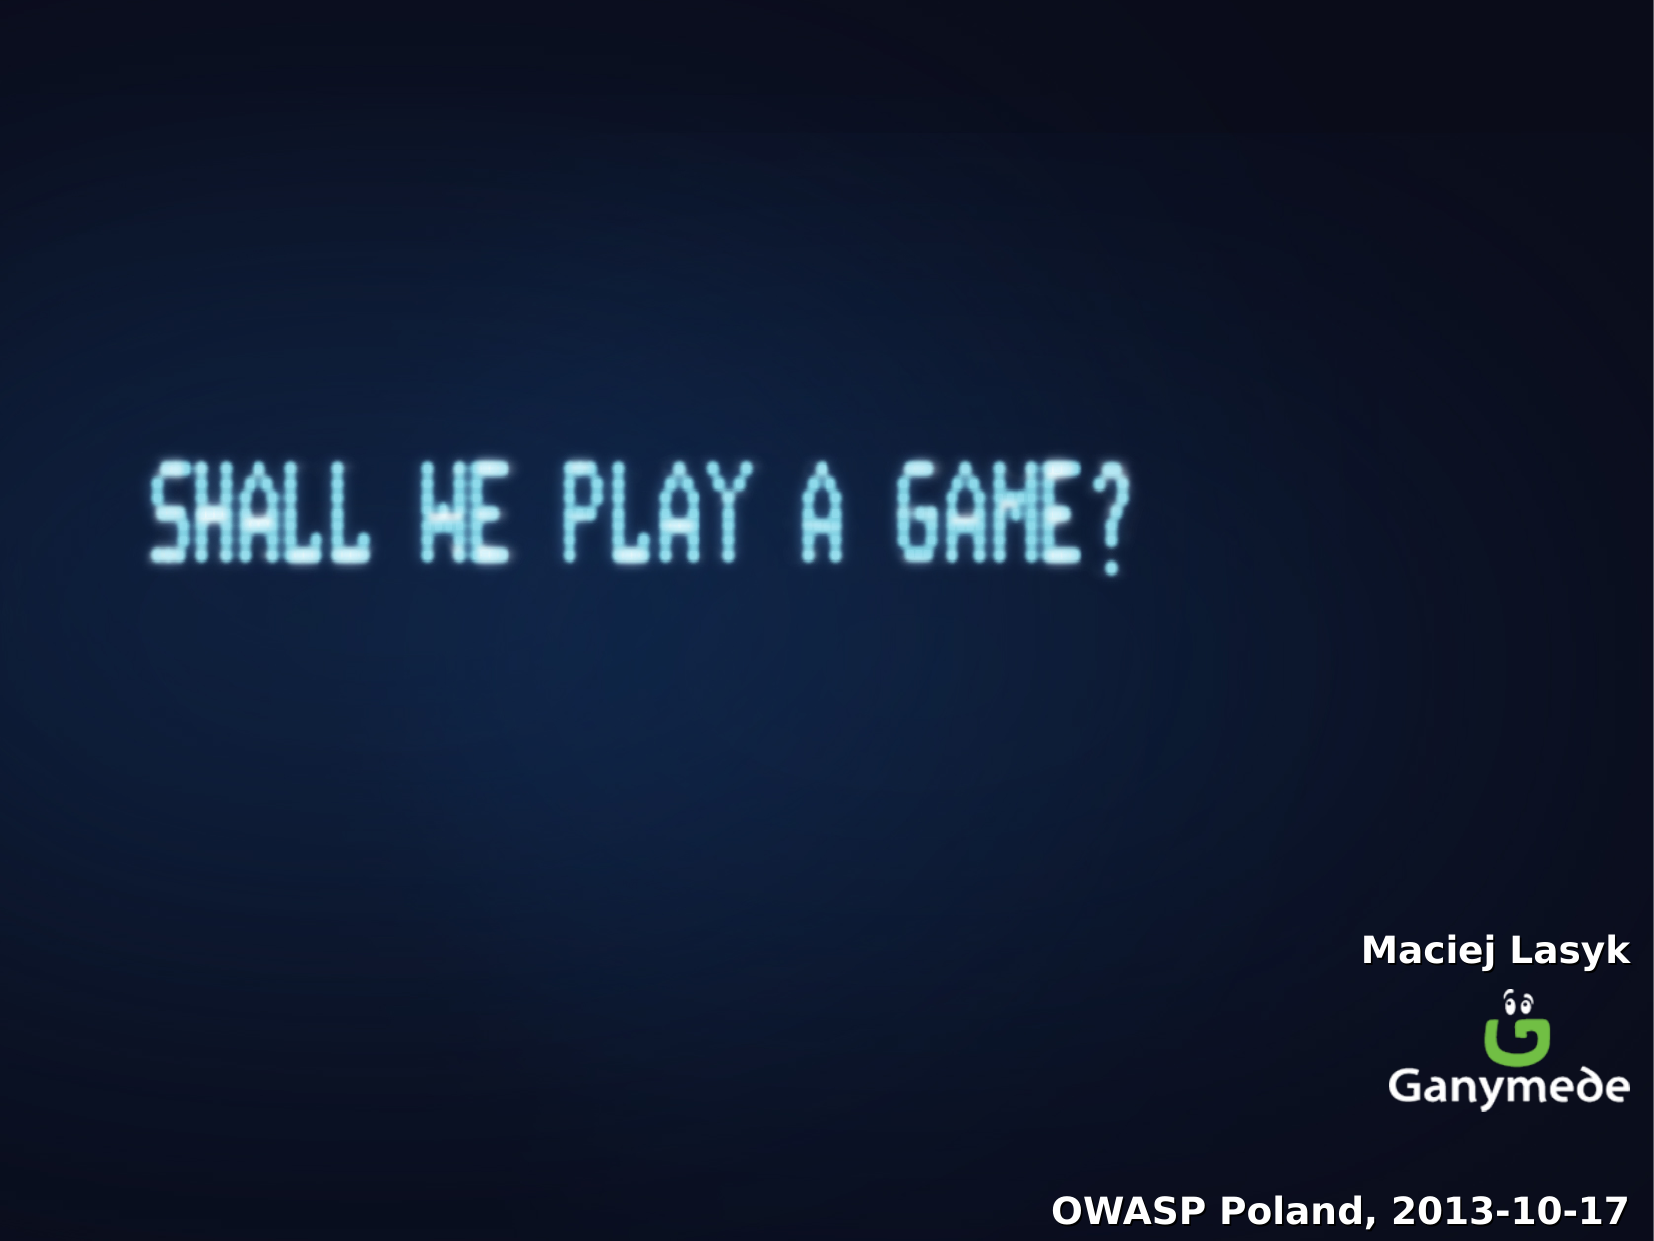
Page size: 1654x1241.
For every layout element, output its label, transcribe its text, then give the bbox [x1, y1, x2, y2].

text_box Maciej Lasyk OWASP Poland, 2013-10-17 [1036, 899, 1646, 1219]
picture [0, 0, 1654, 1241]
